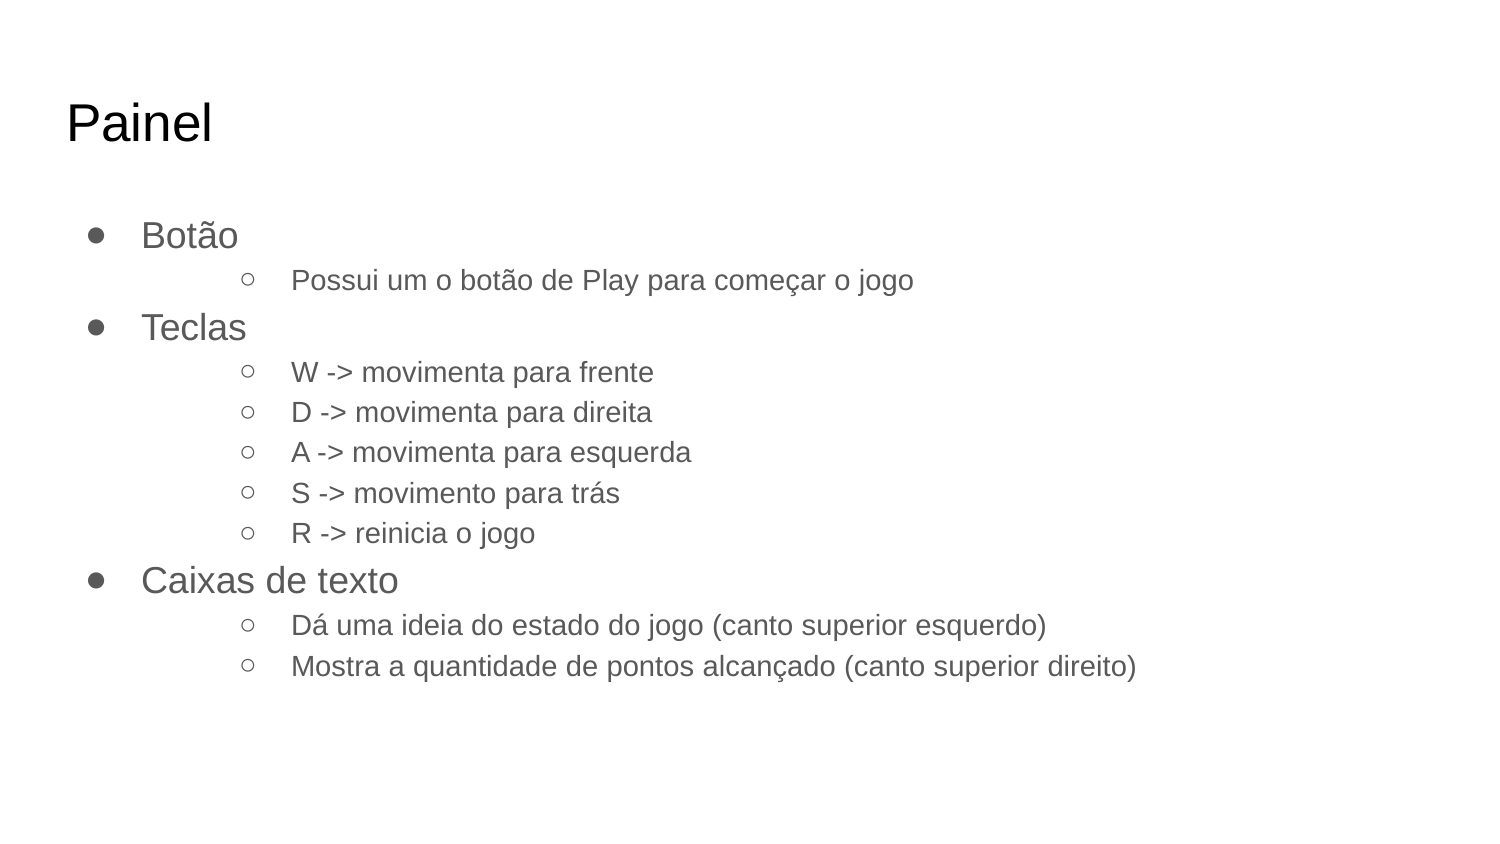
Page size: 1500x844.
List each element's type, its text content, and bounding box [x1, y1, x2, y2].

list Botão Possui um o botão de Play para começar o jogo Teclas W -> movimenta para frente D -> movimenta para direita A -> movimenta para esquerda S -> movimento para trás R -> reinicia o jogo Caixas de texto Dá uma ideia do estado do jogo (canto superior esquerdo) Mostra a quantidade de pontos alcançado (canto superior direito) [51, 189, 1449, 750]
title Painel [51, 72, 1449, 167]
